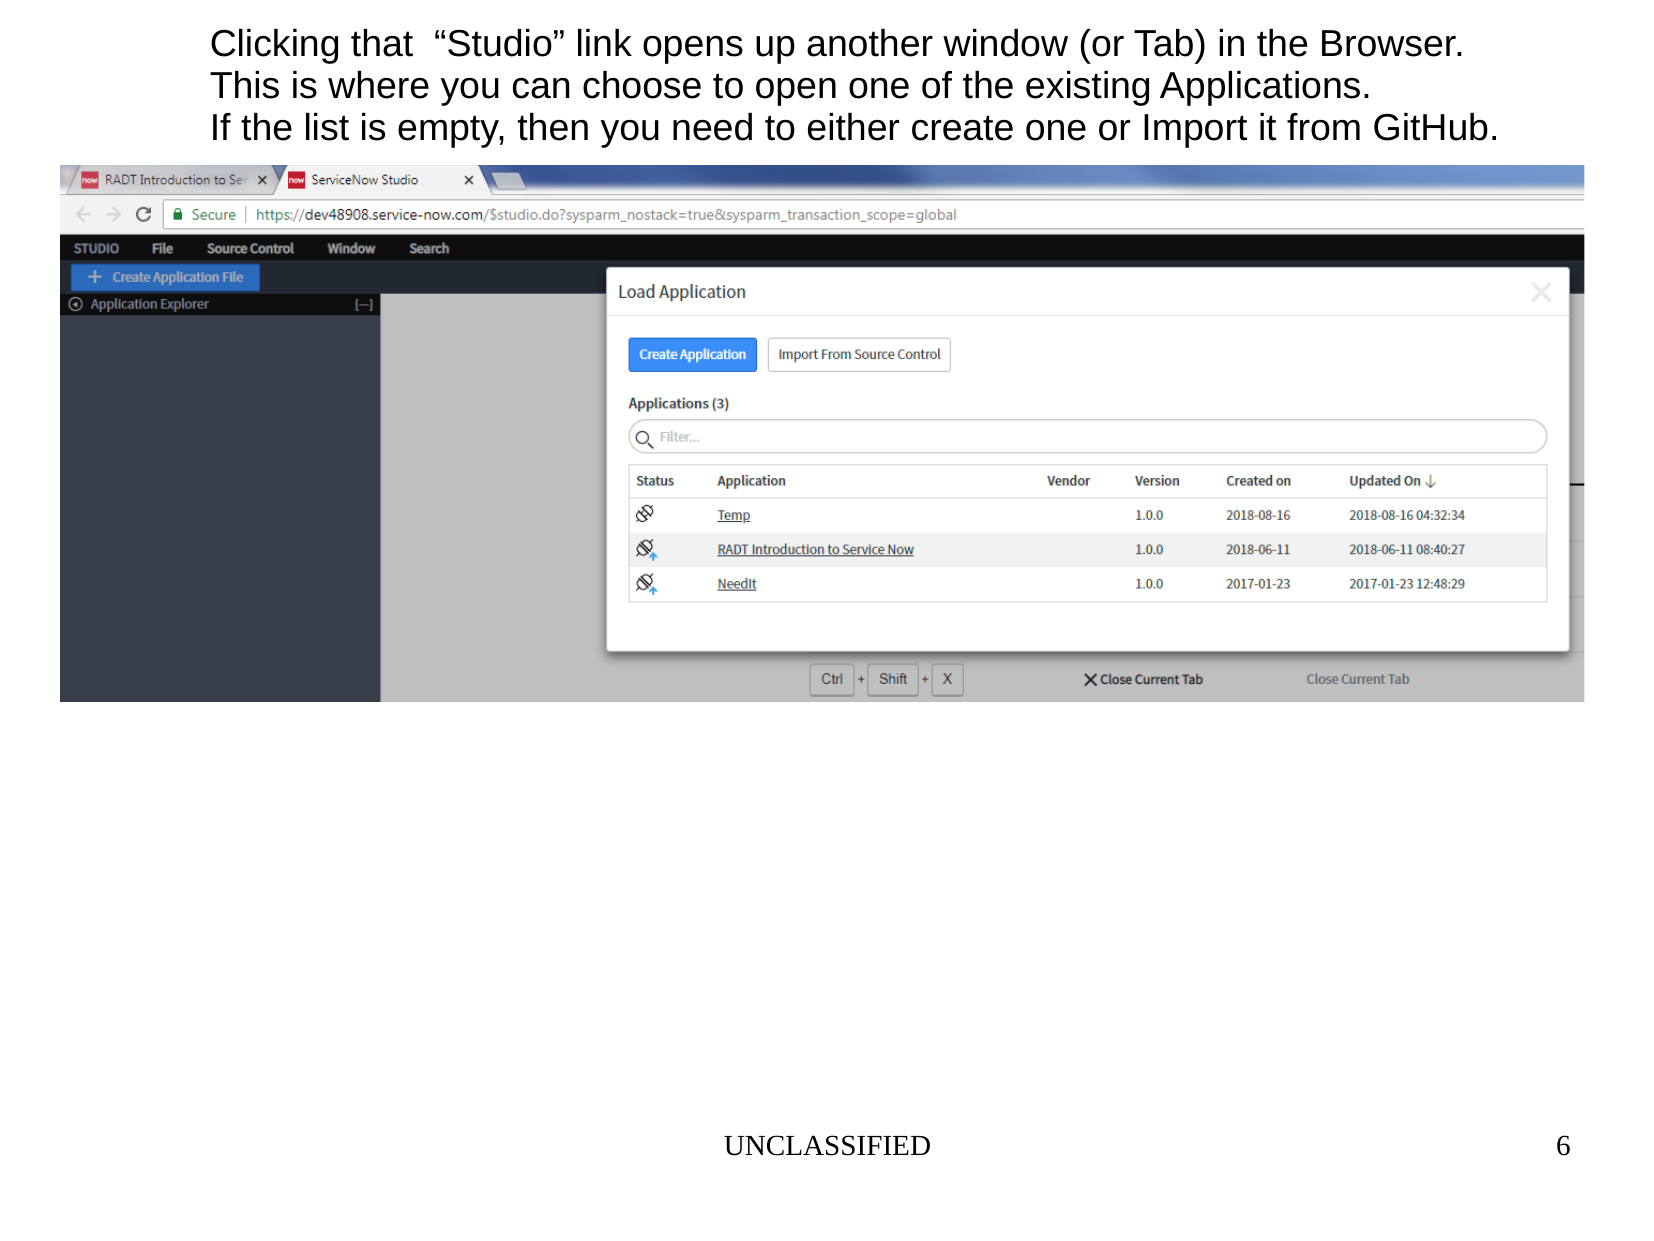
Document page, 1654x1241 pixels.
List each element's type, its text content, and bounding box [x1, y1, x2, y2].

text_box Clicking that “Studio” link opens up another window (or Tab) in the Browser. This is where you can choose to open one of the existing Applications. If the list is empty, then you need to either create one or Import it from GitHub. [195, 15, 1561, 156]
picture [60, 165, 1585, 702]
